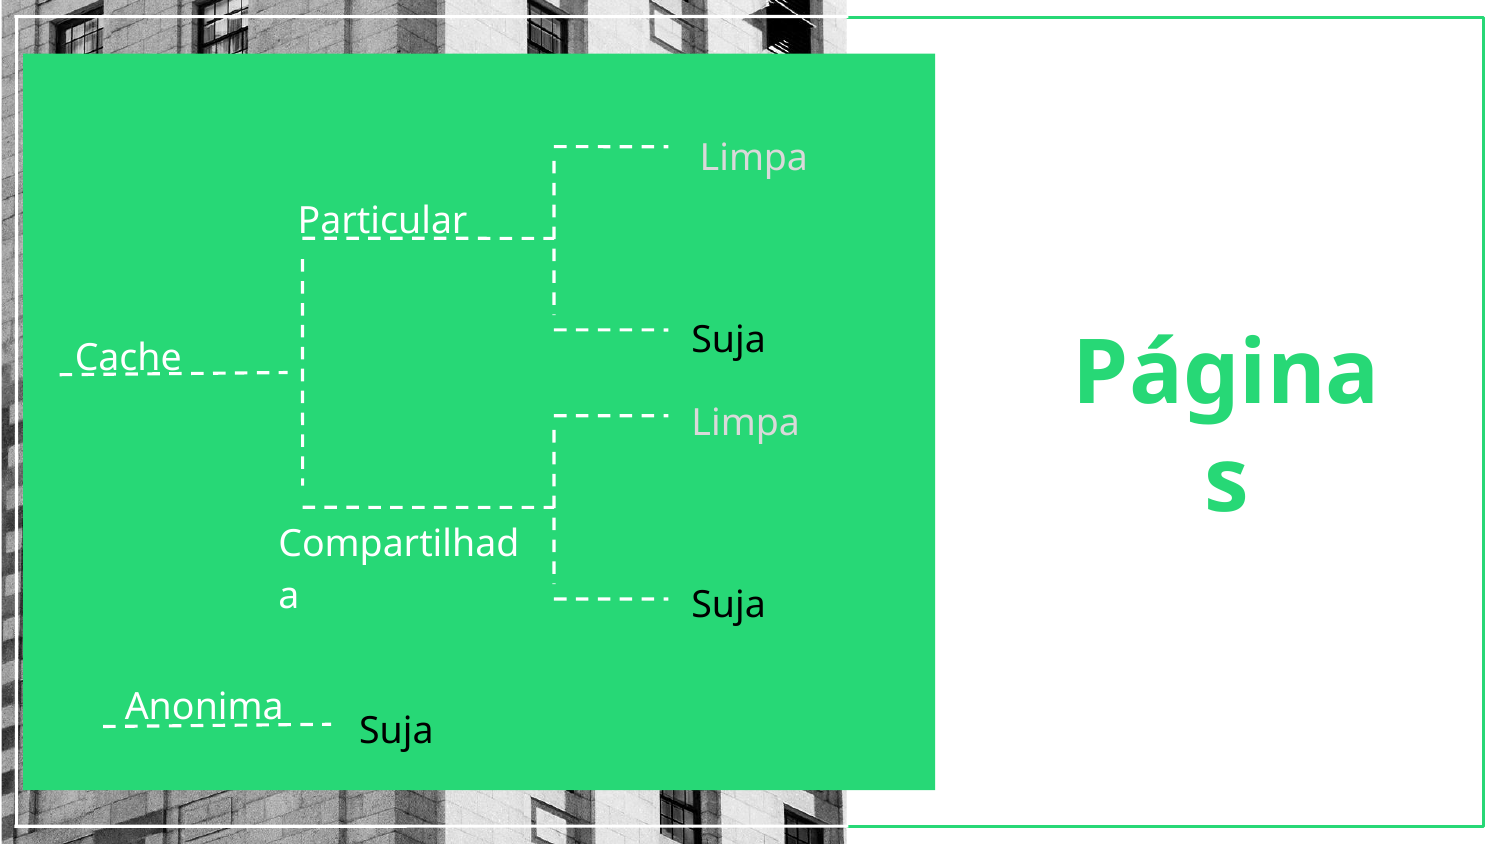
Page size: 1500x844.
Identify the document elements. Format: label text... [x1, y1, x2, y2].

subtitle Suja [344, 684, 614, 767]
title Páginas [1048, 311, 1405, 533]
picture [19, 19, 847, 824]
subtitle Limpa [676, 376, 947, 448]
subtitle Suja [676, 558, 947, 631]
subtitle Suja [676, 293, 947, 366]
subtitle Limpa [684, 111, 955, 184]
picture [1, 0, 847, 844]
text_box [23, 53, 936, 791]
subtitle Compartilhada [263, 497, 553, 579]
subtitle Anonima [109, 660, 380, 743]
subtitle Cache [59, 311, 330, 394]
subtitle Particular [282, 173, 553, 256]
